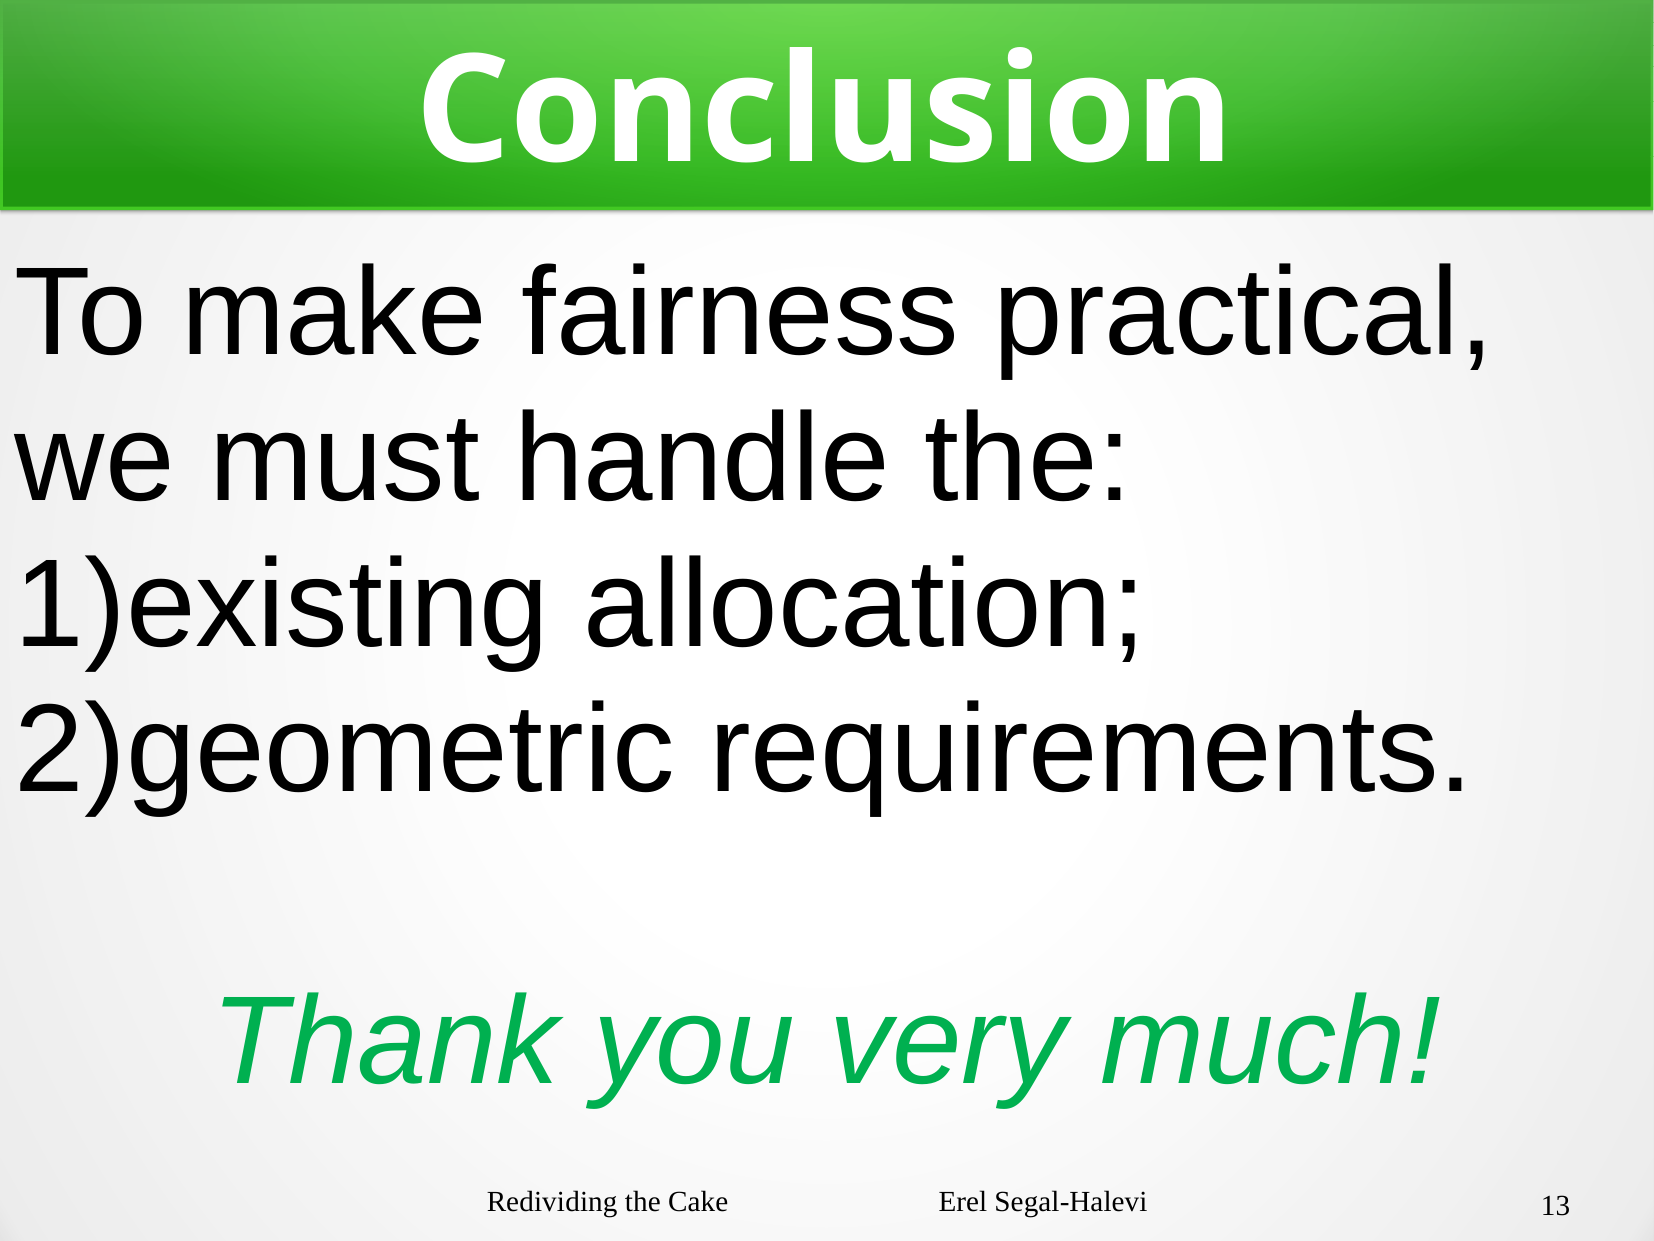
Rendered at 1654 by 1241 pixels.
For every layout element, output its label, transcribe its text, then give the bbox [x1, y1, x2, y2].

title Conclusion [15, 0, 1636, 208]
text_box To make fairness practical, we must handle the: existing allocation; geometric requirements. Thank you very much! [0, 233, 1654, 1241]
